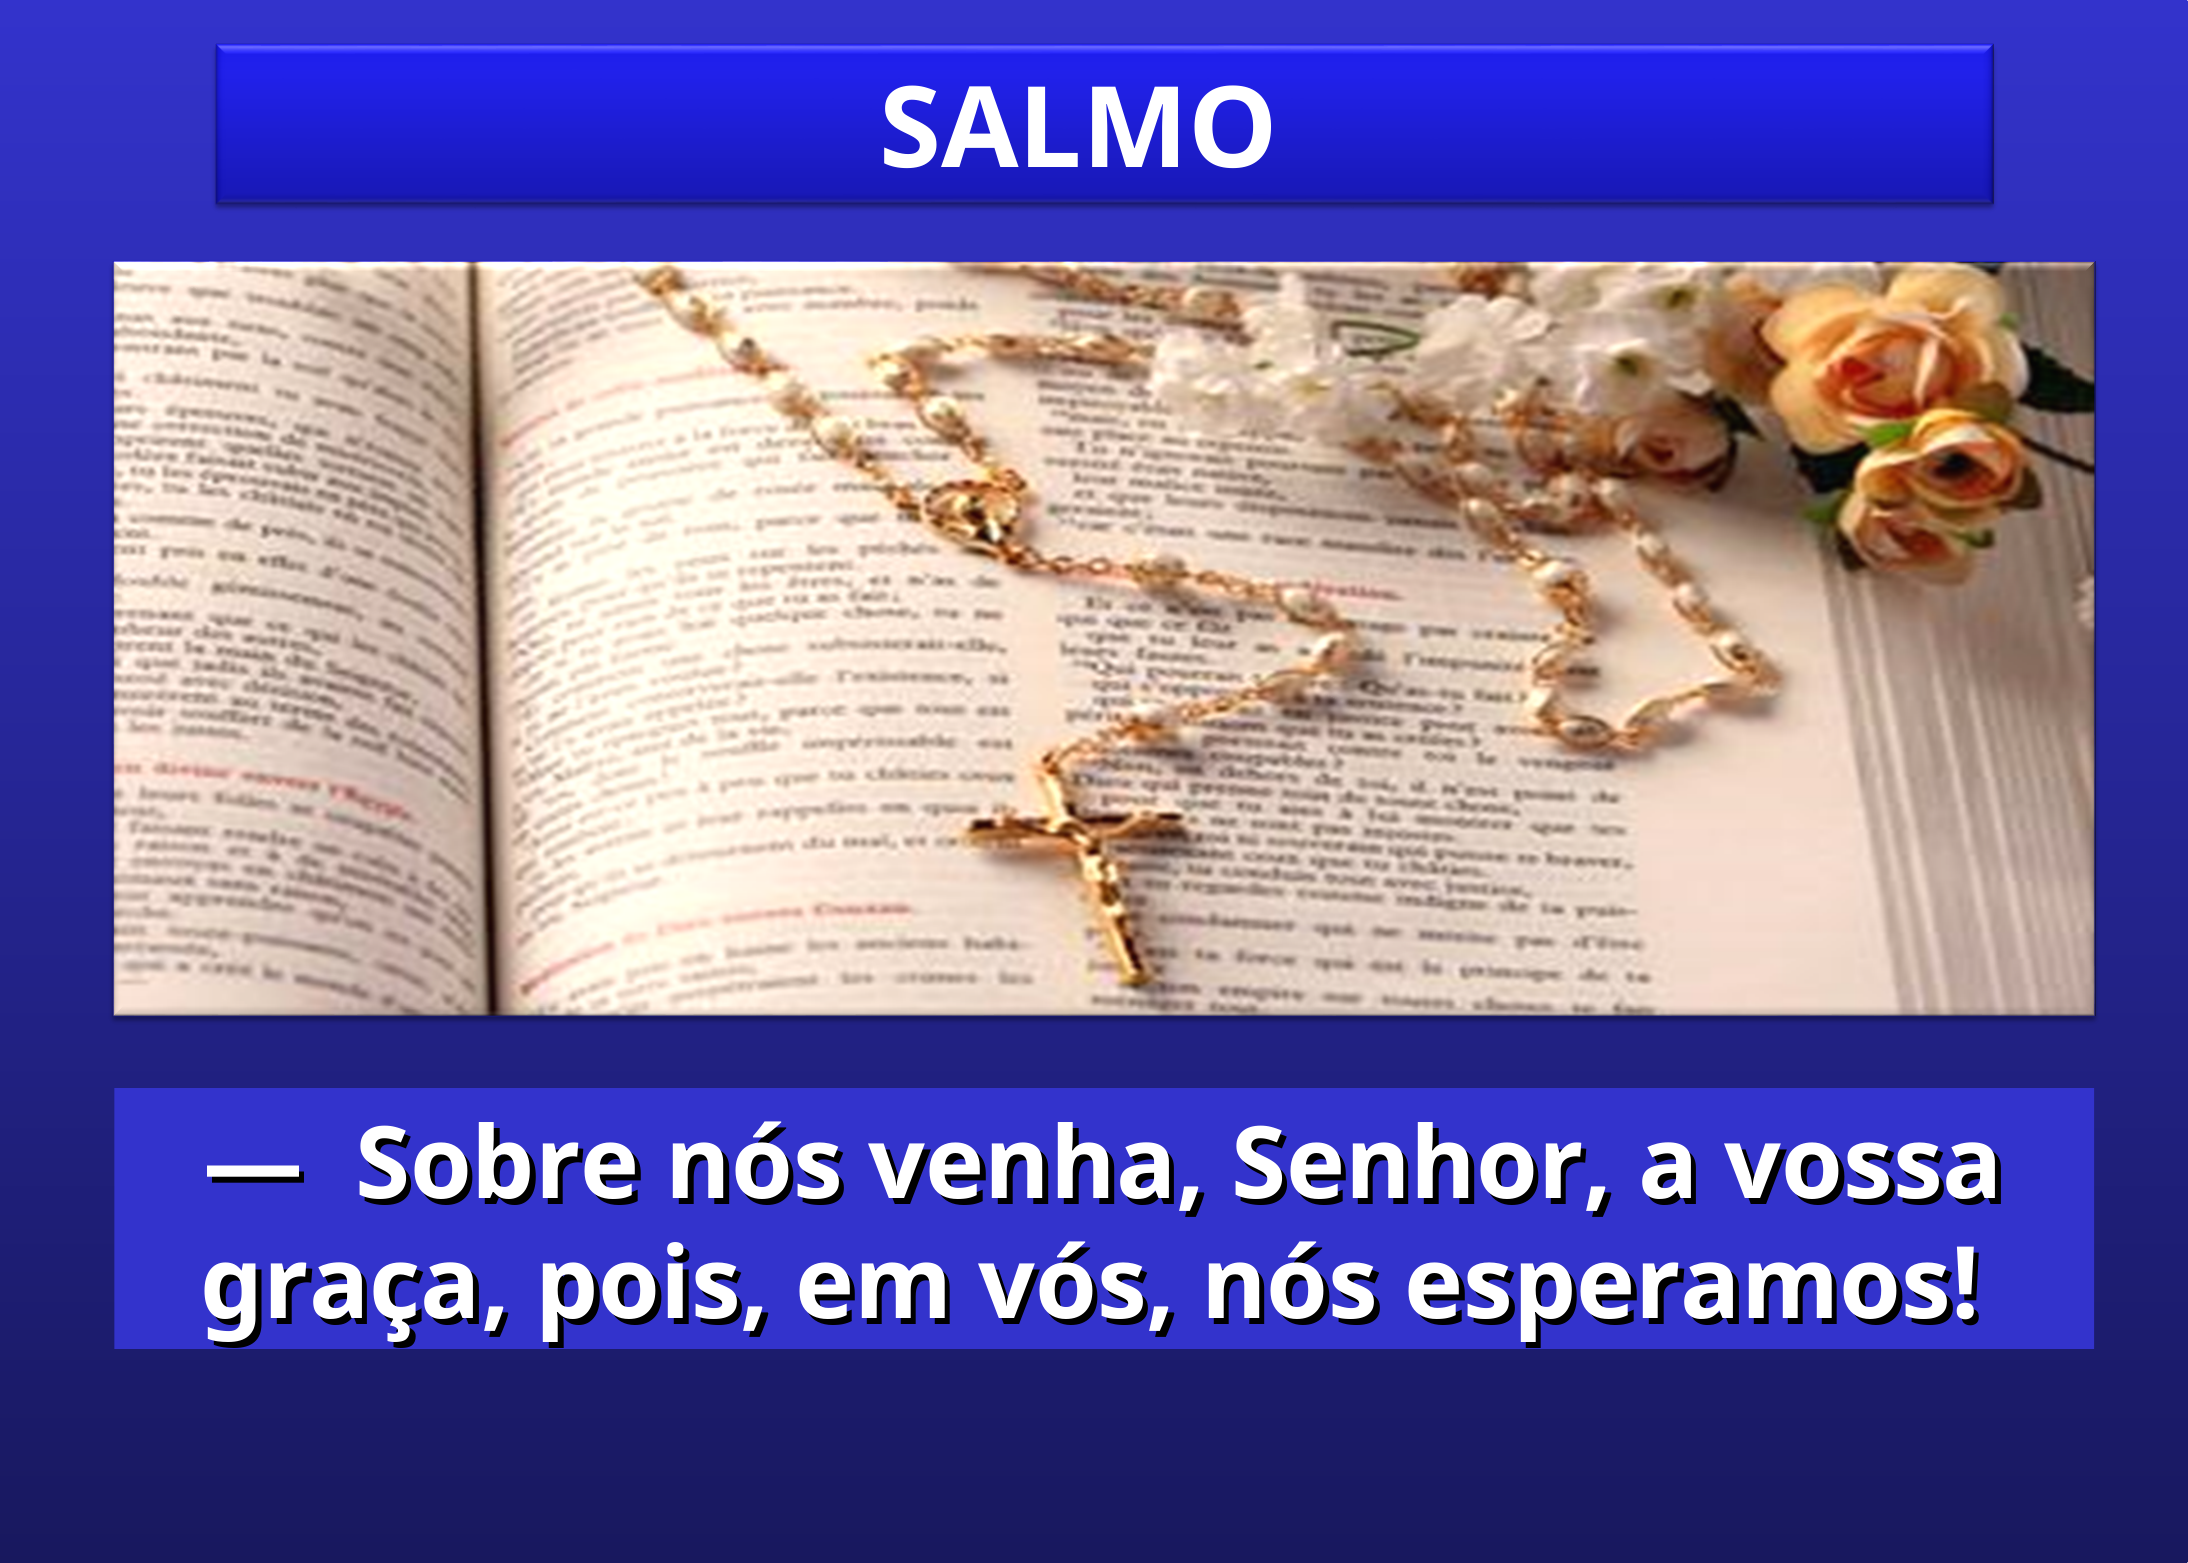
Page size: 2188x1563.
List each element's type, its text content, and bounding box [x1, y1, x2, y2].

text_box — Sobre nós venha, Senhor, a vossa graça, pois, em vós, nós esperamos! [114, 1088, 2095, 1349]
text_box SALMO [216, 44, 1993, 201]
picture [104, 16, 2104, 1029]
